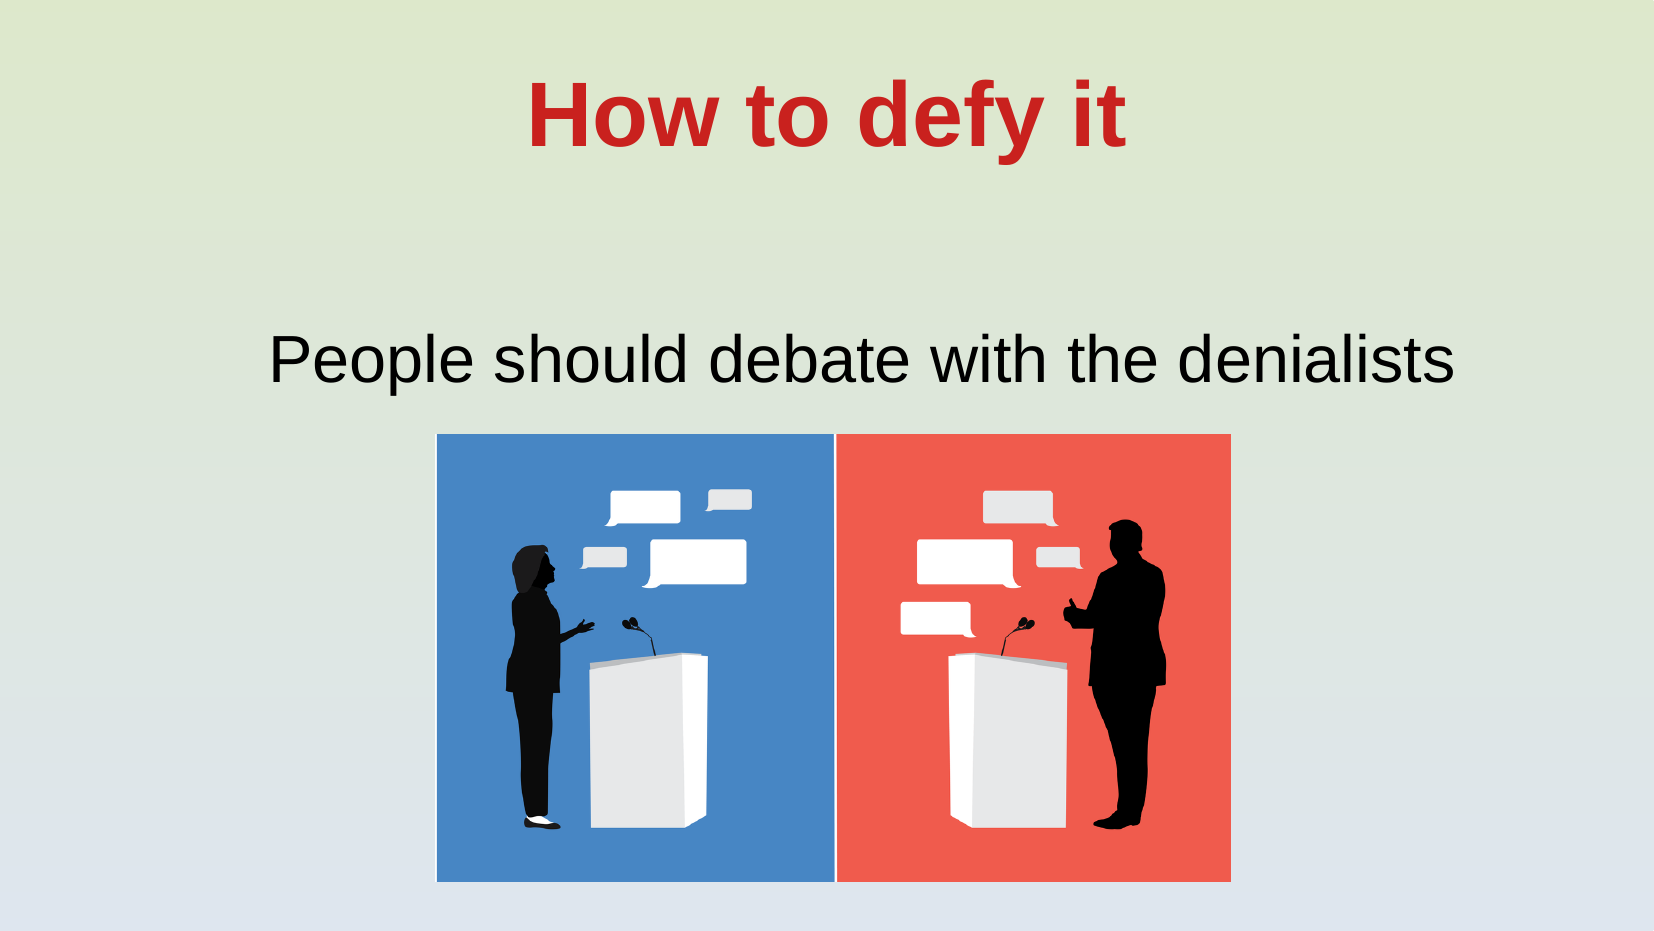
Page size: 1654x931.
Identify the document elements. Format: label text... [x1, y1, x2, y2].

title How to defy it [82, 37, 1571, 193]
list People should debate with the denialists [82, 217, 1571, 758]
picture [435, 434, 1231, 882]
